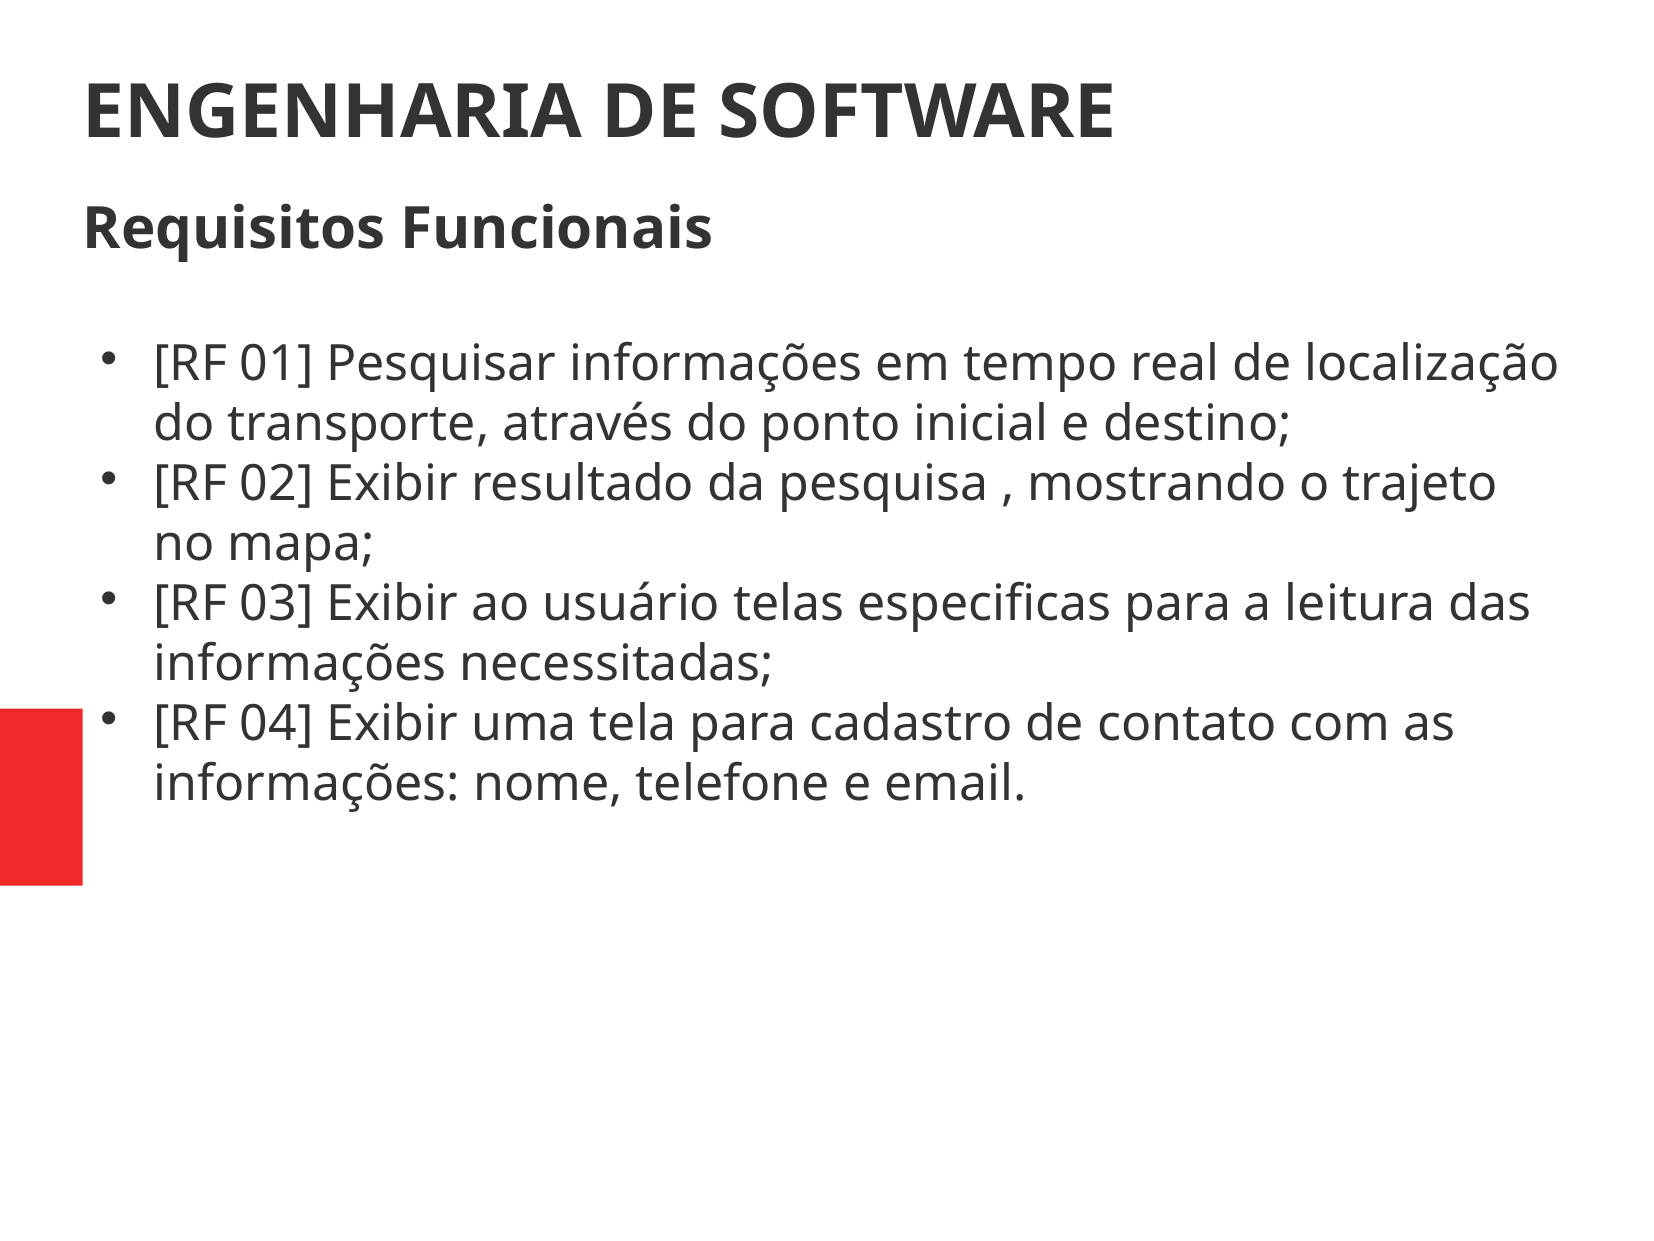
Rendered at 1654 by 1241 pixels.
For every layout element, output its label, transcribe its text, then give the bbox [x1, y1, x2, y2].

text_box Requisitos Funcionais [82, 167, 1571, 284]
text_box ENGENHARIA DE SOFTWARE [82, 49, 1571, 166]
text_box [RF 01] Pesquisar informações em tempo real de localização do transporte, através do ponto inicial e destino; [RF 02] Exibir resultado da pesquisa , mostrando o trajeto no mapa; [RF 03] Exibir ao usuário telas especificas para a leitura das informações necessitadas; [RF 04] Exibir uma tela para cadastro de contato com as informações: nome, telefone e email. [82, 330, 1571, 1010]
